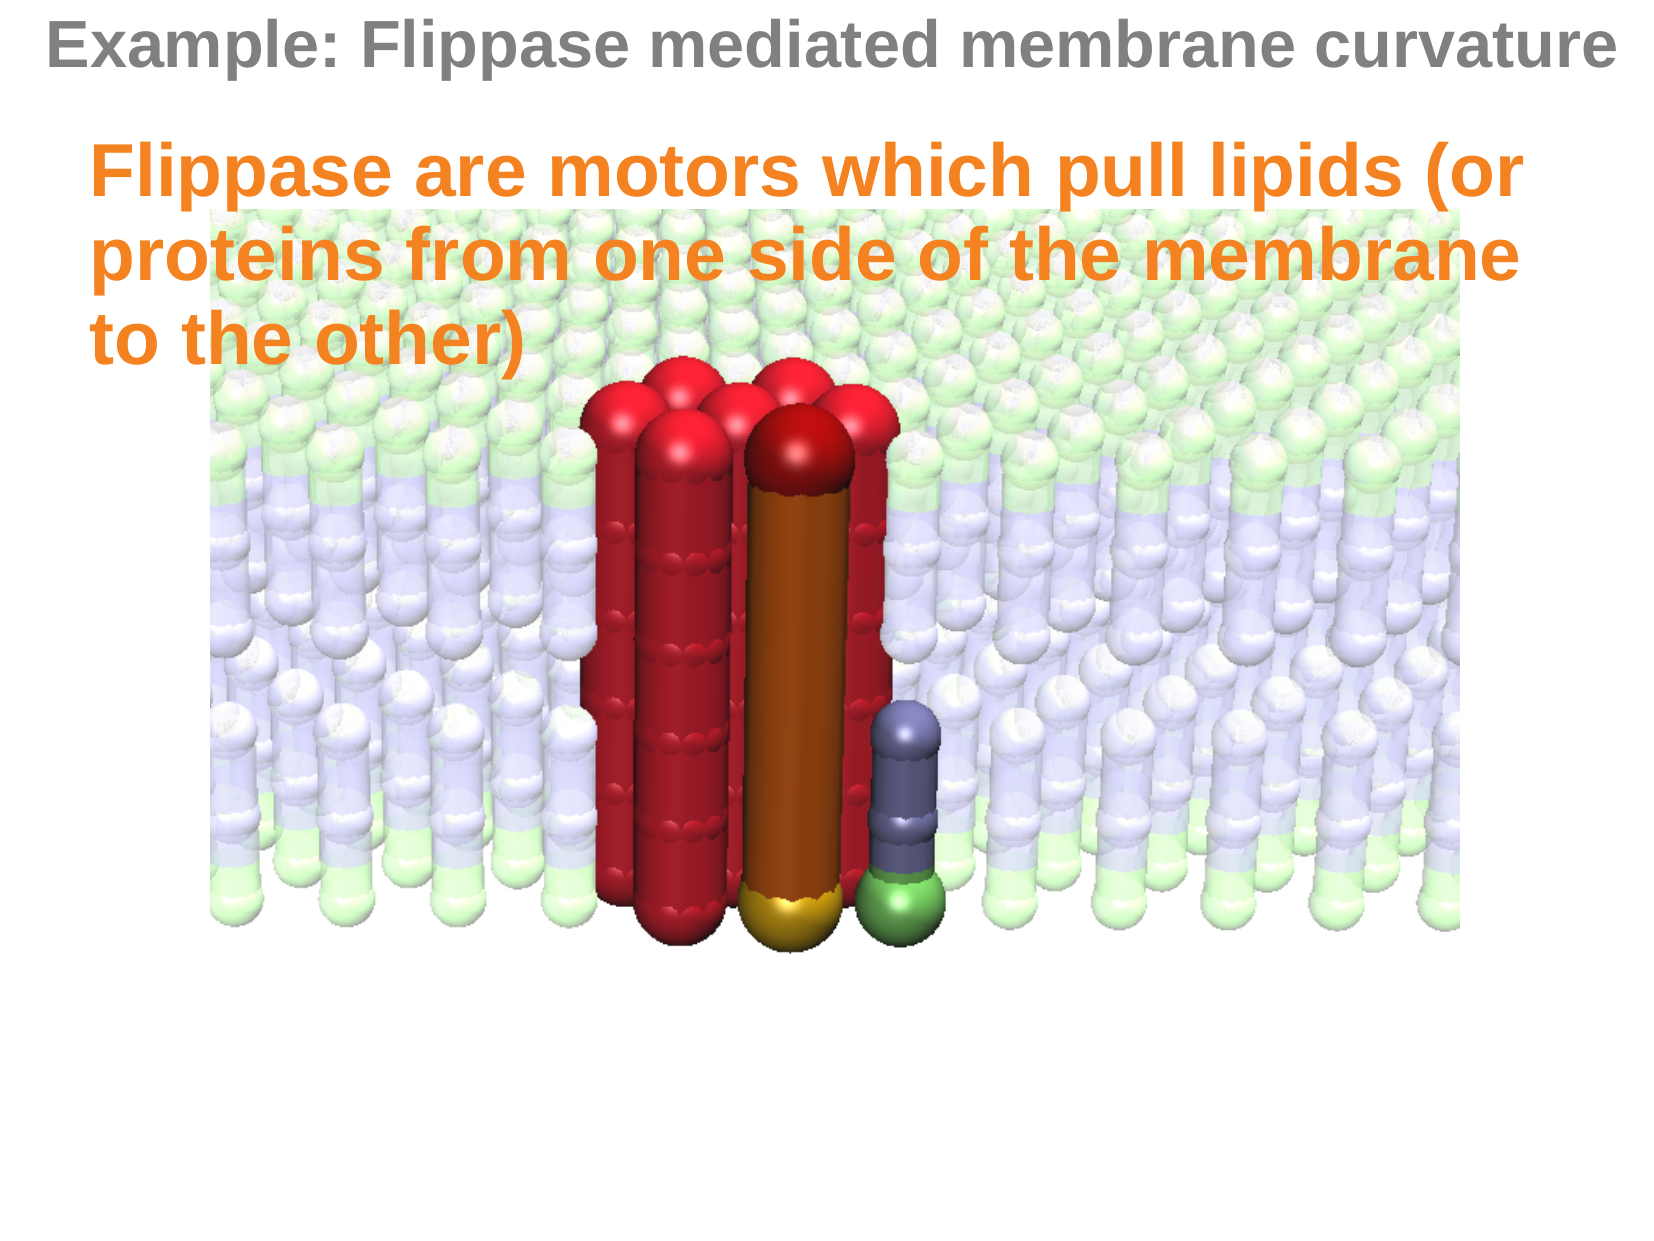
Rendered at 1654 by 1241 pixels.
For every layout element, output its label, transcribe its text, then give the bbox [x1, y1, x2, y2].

text_box Example: Flippase mediated membrane curvature [0, 0, 1654, 92]
text_box Flippase are motors which pull lipids (or proteins from one side of the membrane to the other) [75, 120, 1606, 391]
picture [210, 391, 1460, 1148]
